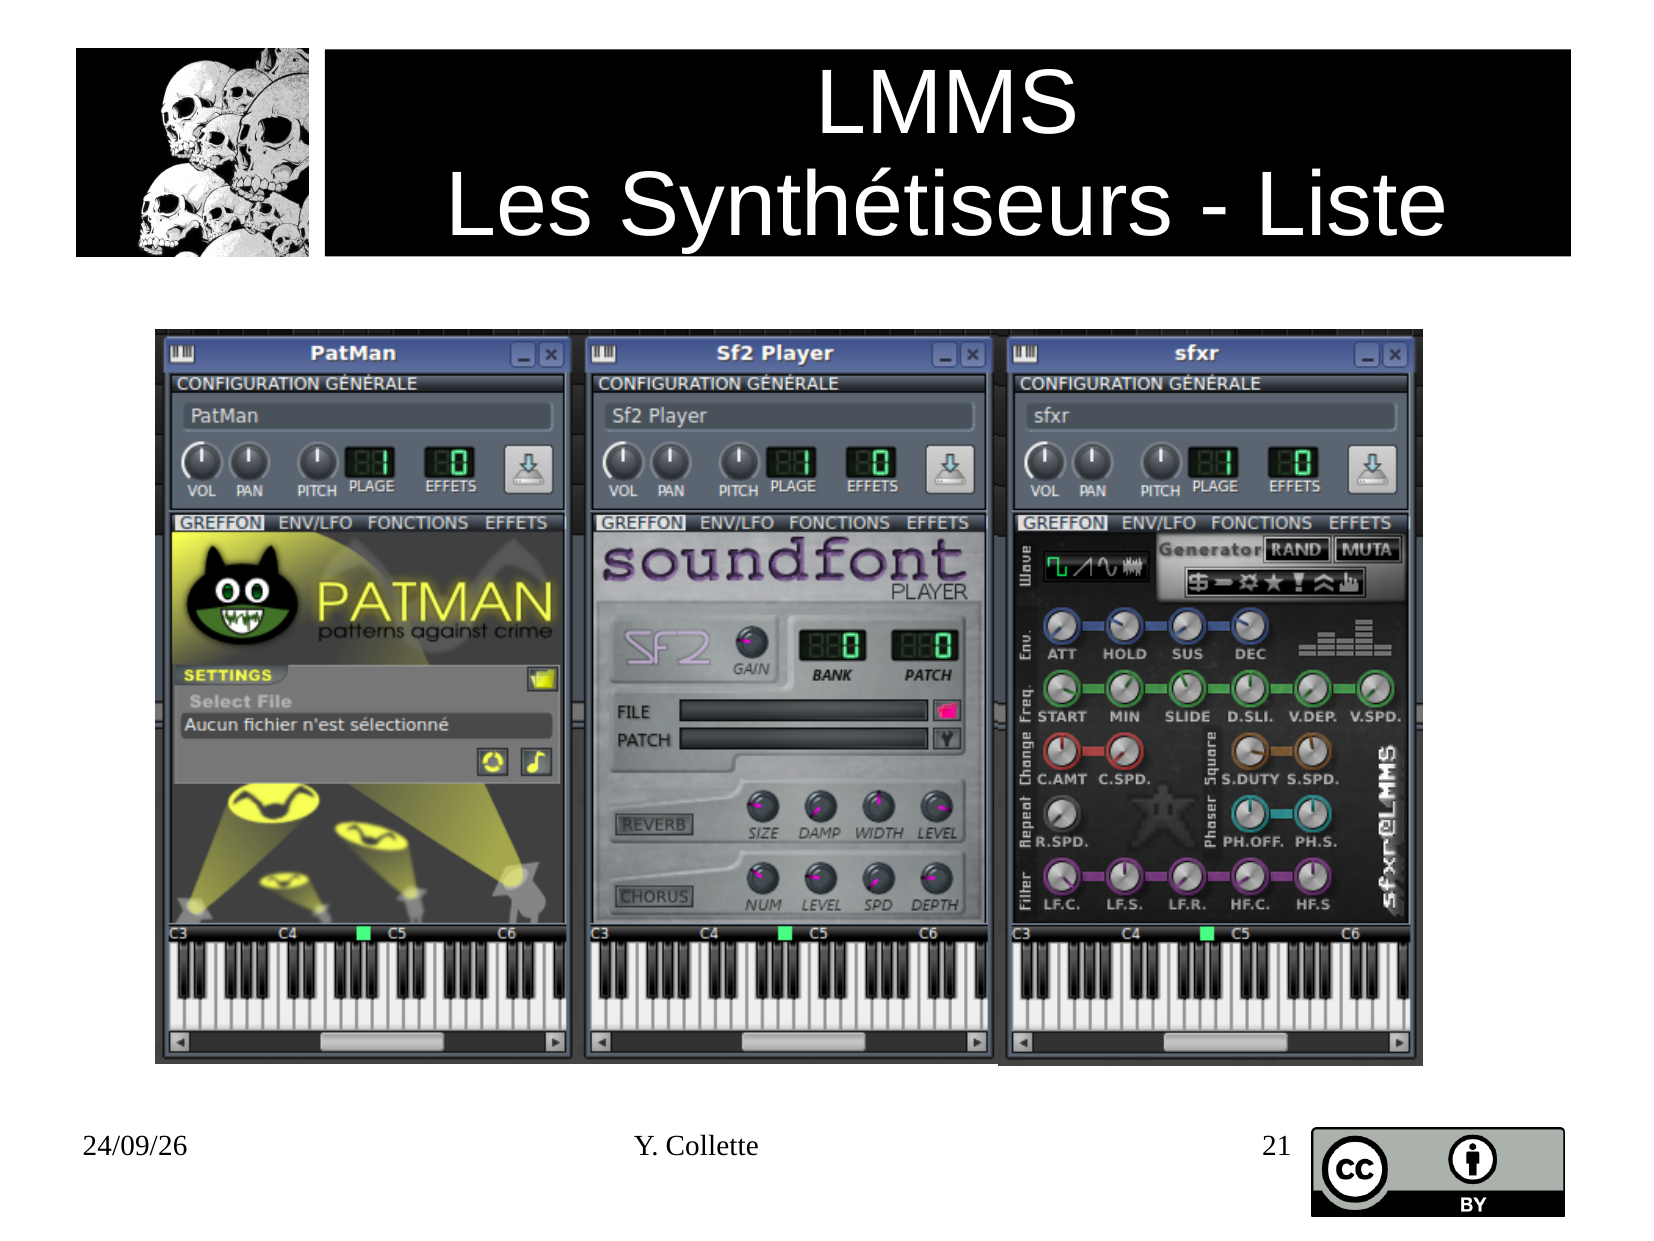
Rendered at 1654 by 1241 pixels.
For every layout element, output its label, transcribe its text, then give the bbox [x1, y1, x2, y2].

picture [76, 48, 309, 257]
picture [155, 329, 1423, 1066]
title LMMS Les Synthétiseurs - Liste [324, 49, 1571, 257]
picture [1311, 1127, 1565, 1217]
